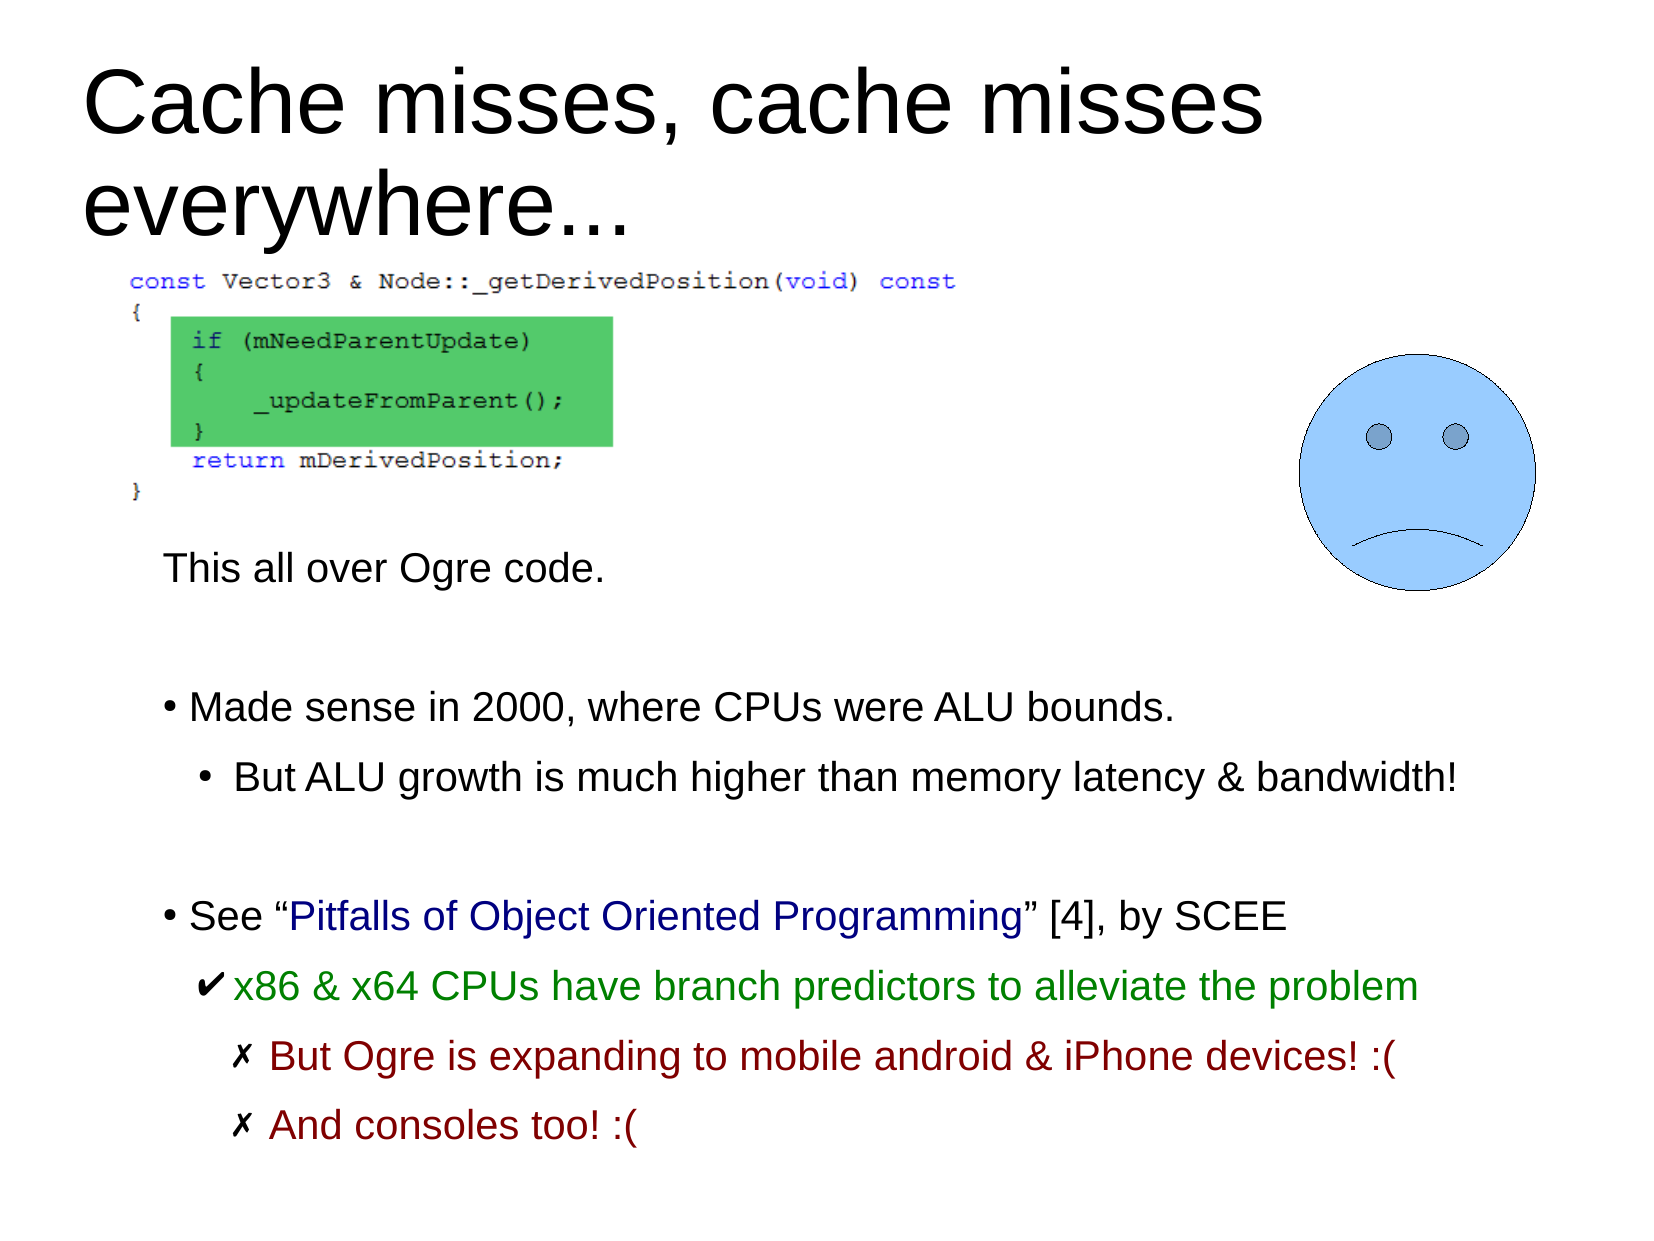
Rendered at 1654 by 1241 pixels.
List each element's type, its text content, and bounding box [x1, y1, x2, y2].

title Cache misses, cache misses everywhere... [82, 49, 1571, 257]
picture [118, 265, 1004, 510]
text_box [1299, 354, 1536, 591]
text_box This all over Ogre code. Made sense in 2000, where CPUs were ALU bounds. But ALU growth is much higher than memory latency & bandwidth! See “Pitfalls of Object Oriented Programming” [4], by SCEE x86 & x64 CPUs have branch predictors to alleviate the problem But Ogre is expanding to mobile android & iPhone devices! :( And consoles too! :( [147, 513, 1565, 1137]
